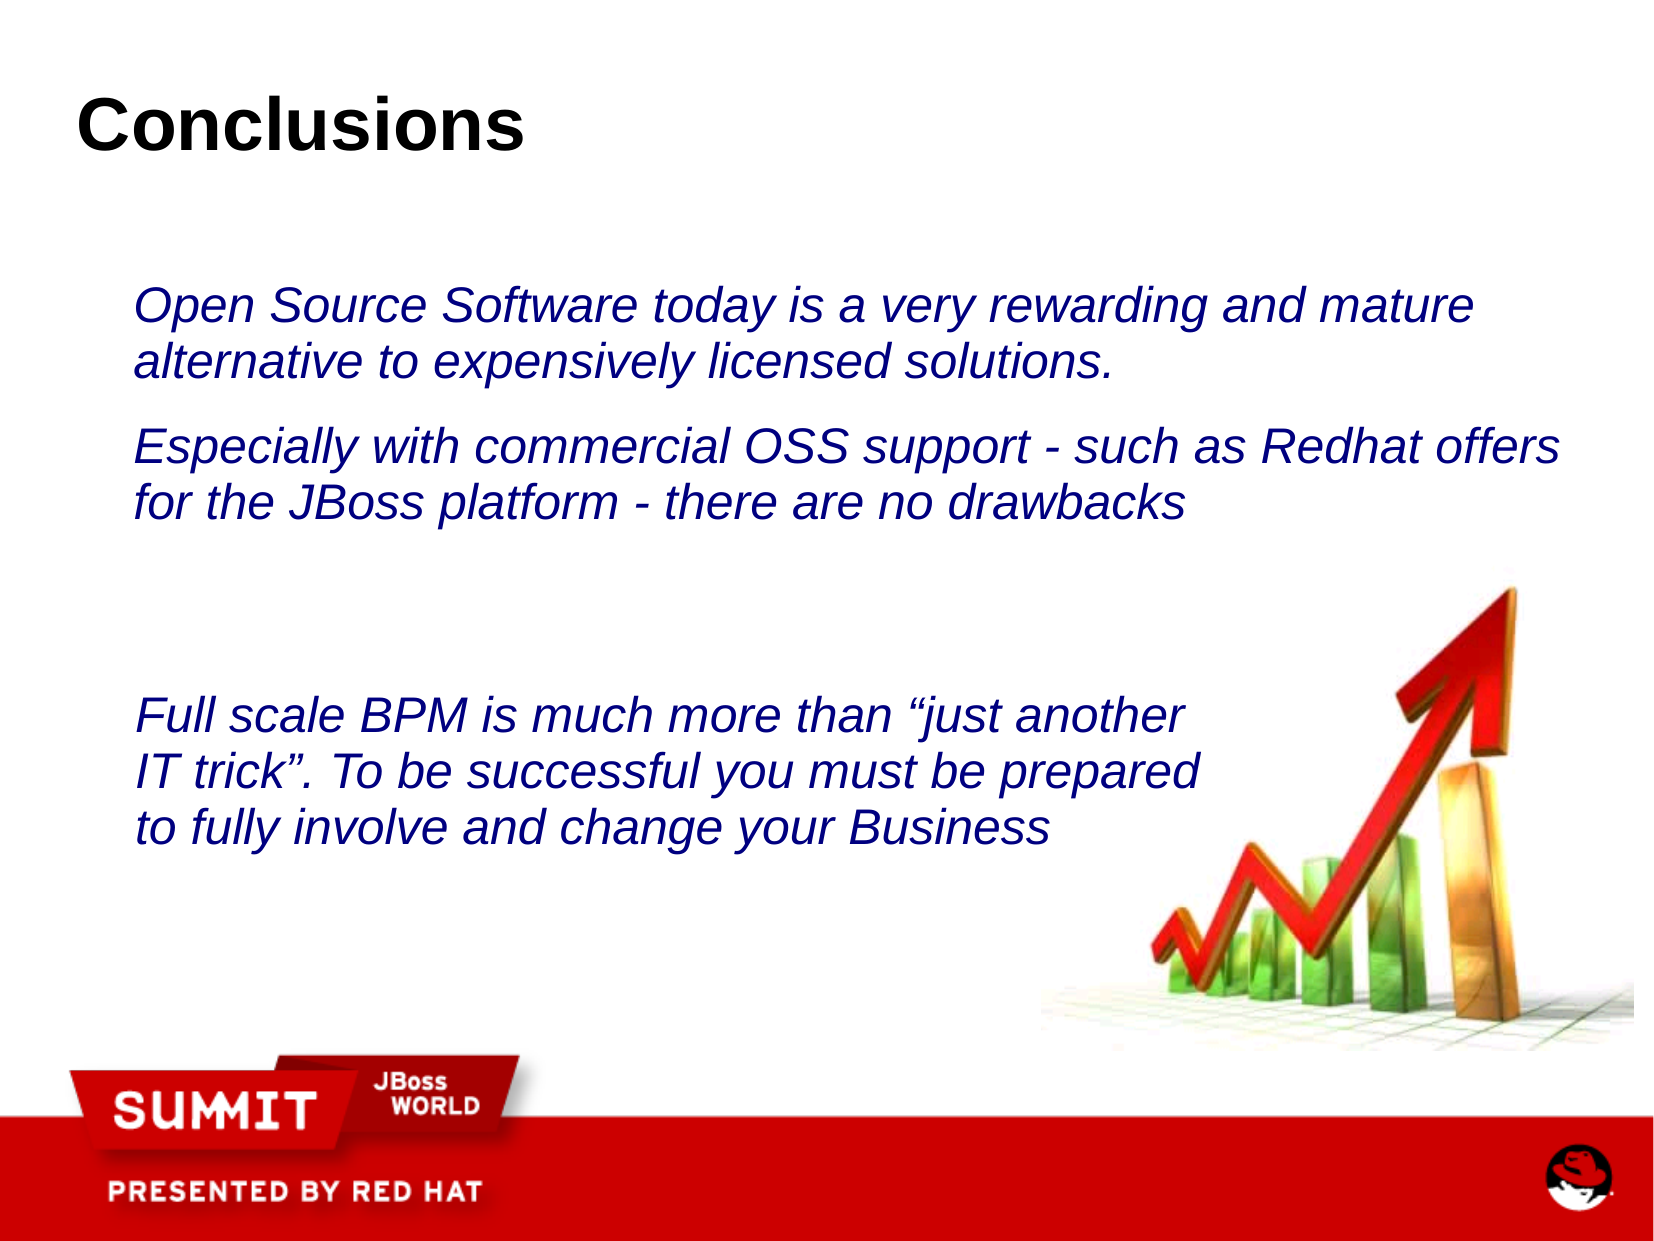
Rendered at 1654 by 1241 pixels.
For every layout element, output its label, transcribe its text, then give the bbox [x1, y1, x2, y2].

picture [0, 539, 1654, 1241]
list Open Source Software today is a very rewarding and mature alternative to expensively licensed solutions. Especially with commercial OSS support - such as Redhat offers for the JBoss platform - there are no drawbacks [73, 191, 1626, 565]
list Full scale BPM is much more than “just another IT trick”. To be successful you must be prepared to fully involve and change your Business [75, 602, 1241, 950]
title Conclusions [76, 45, 1565, 191]
